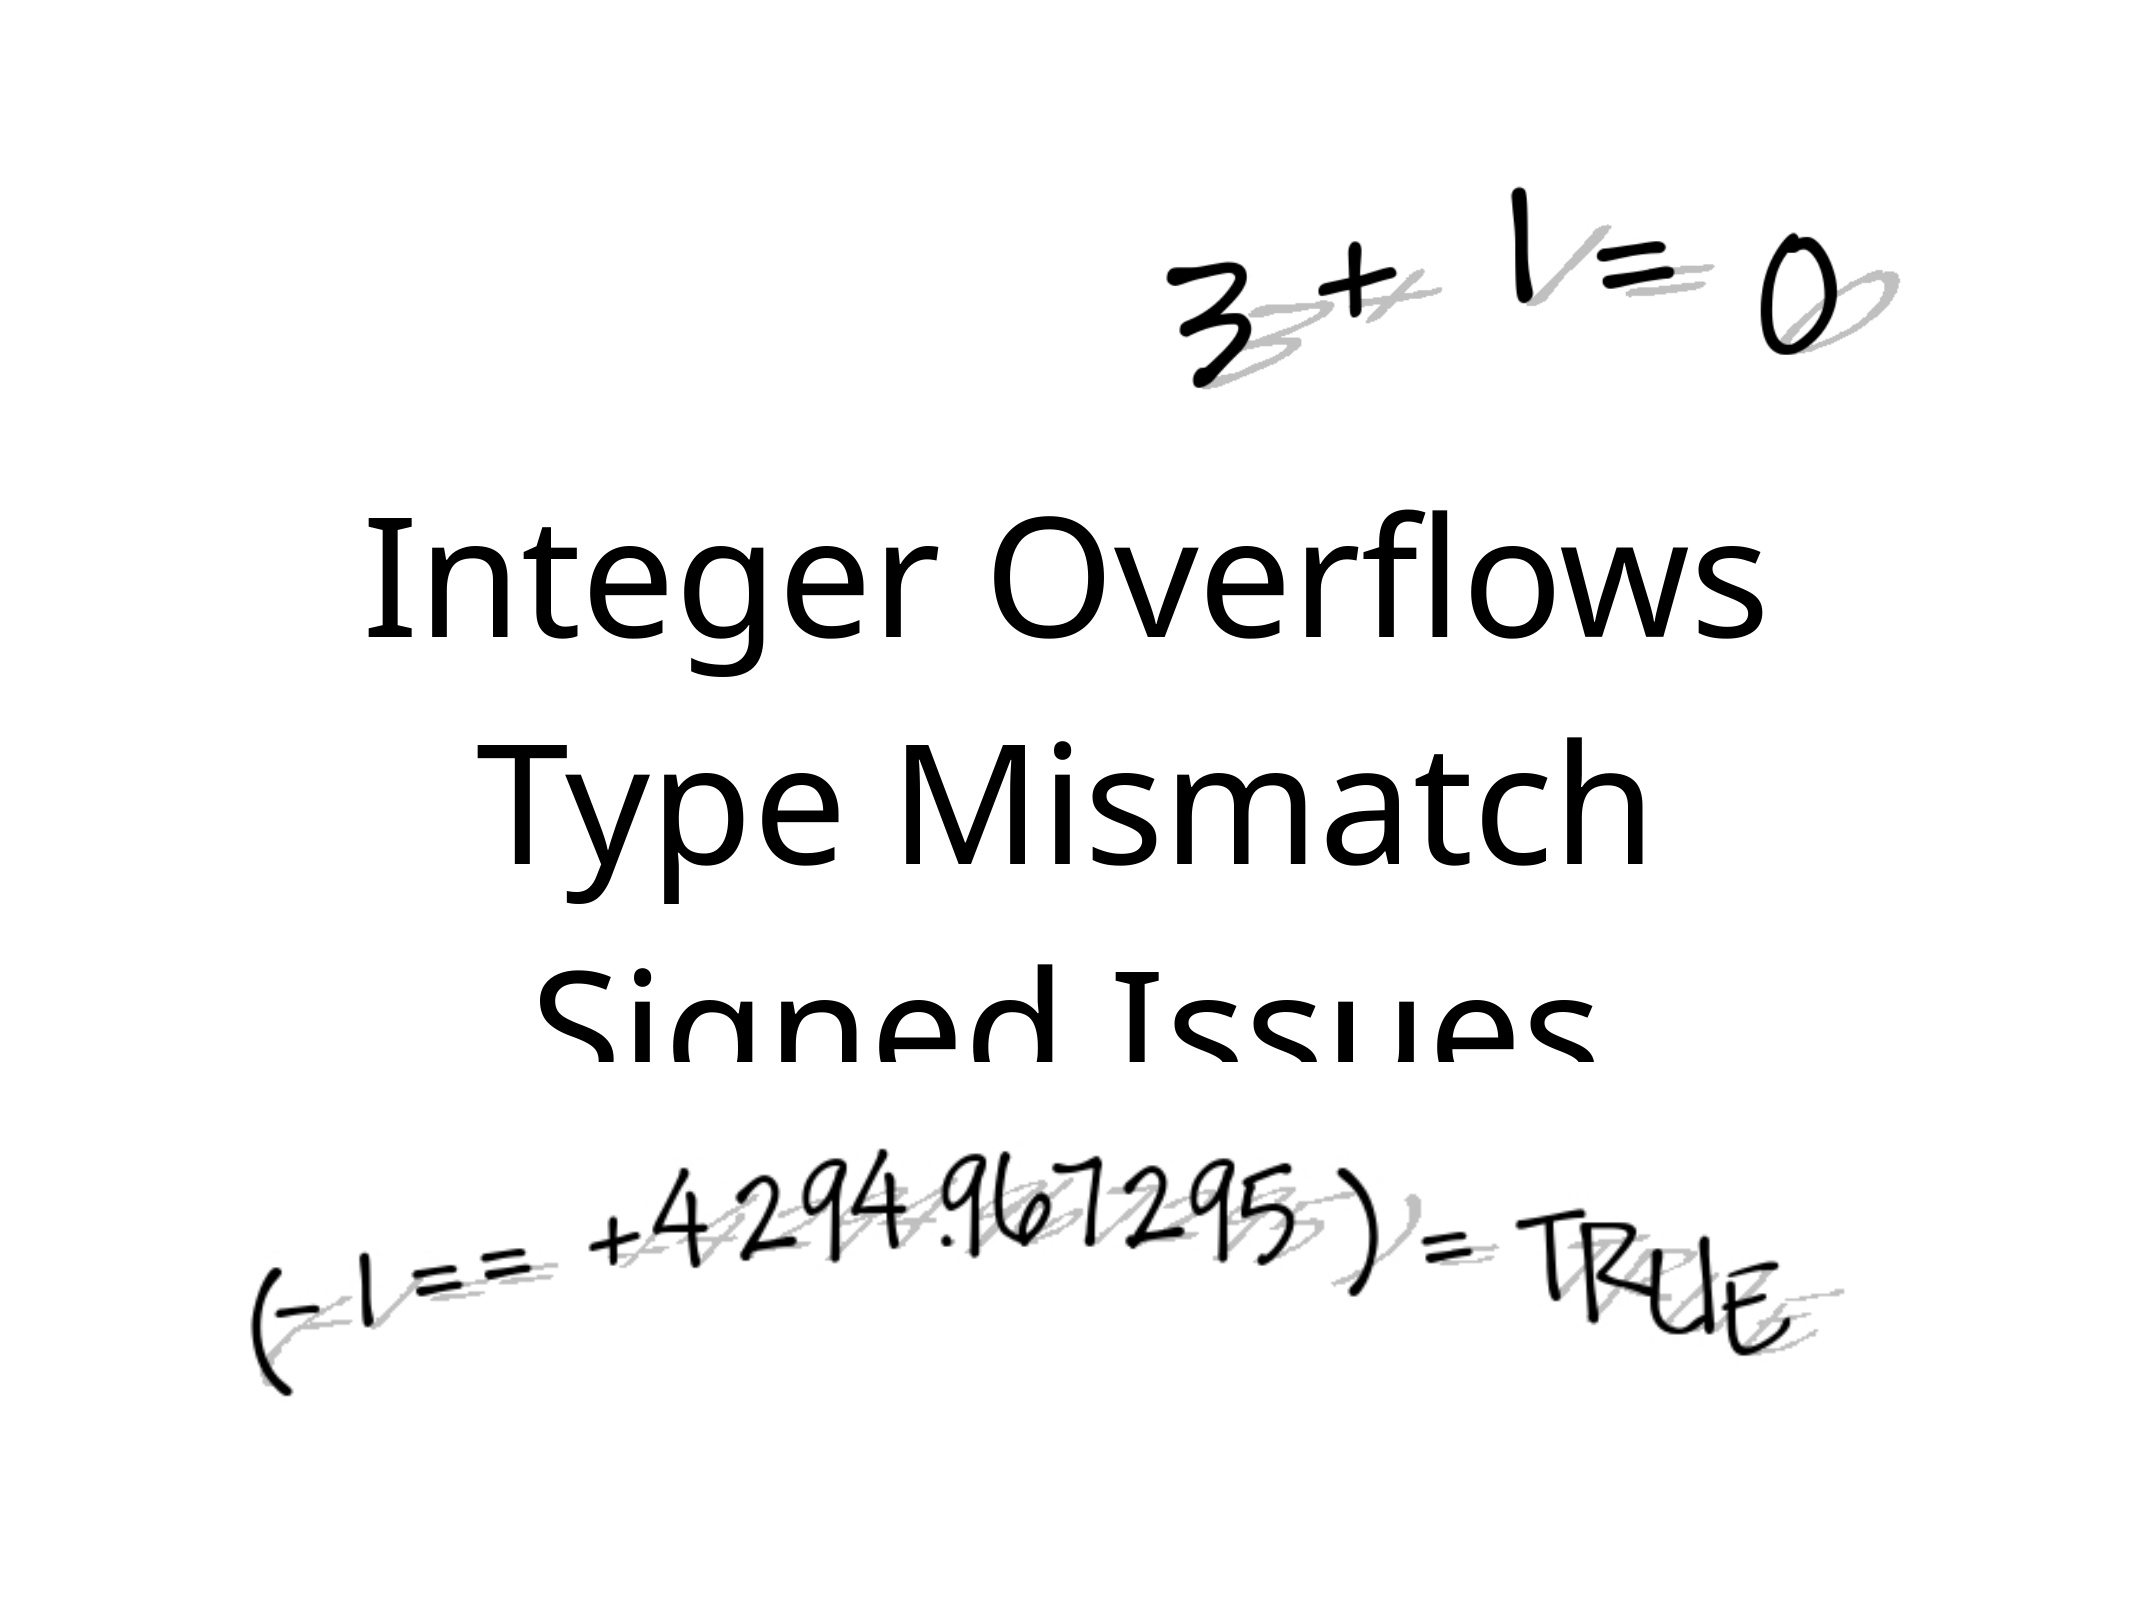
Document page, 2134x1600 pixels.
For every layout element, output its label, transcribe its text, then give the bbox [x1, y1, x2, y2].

picture [931, 29, 2097, 681]
title Integer Overflows Type Mismatch Signed Issues [208, 274, 1925, 1062]
picture [41, 1062, 2008, 1572]
